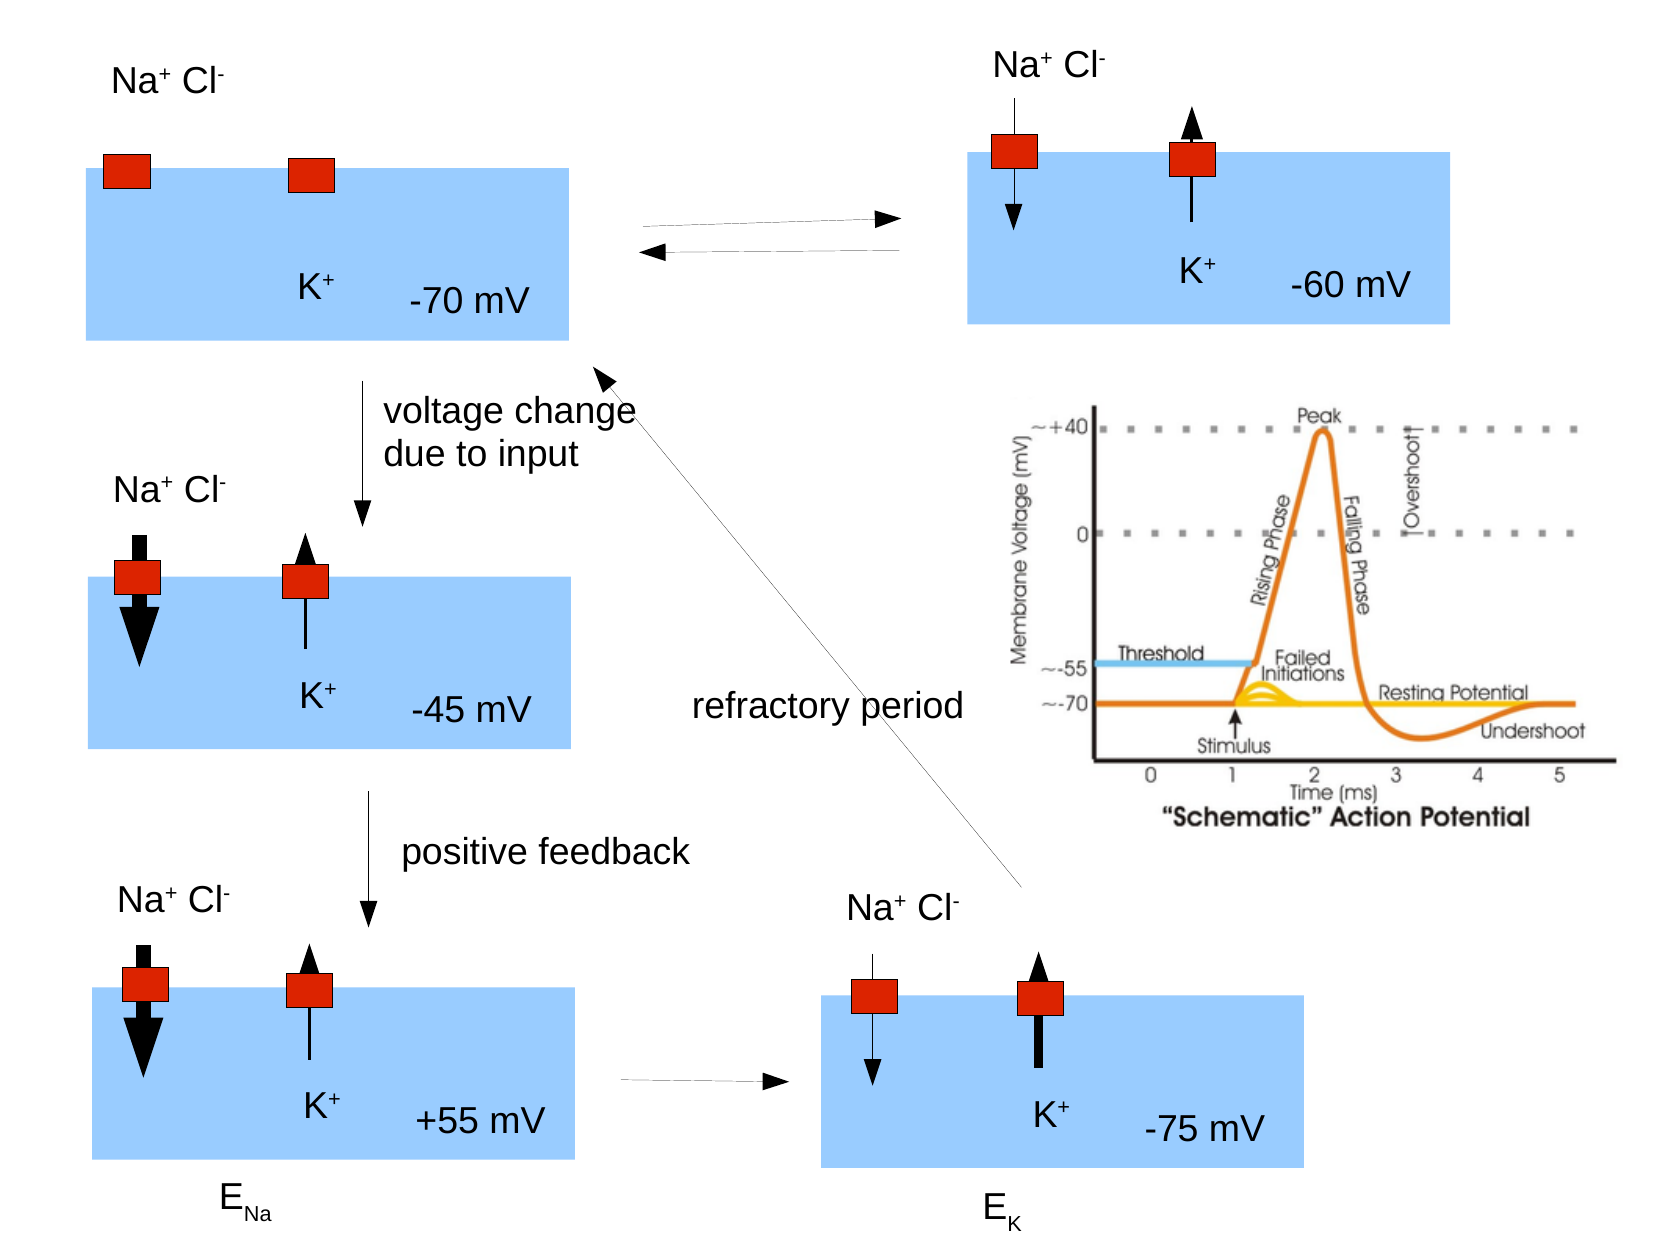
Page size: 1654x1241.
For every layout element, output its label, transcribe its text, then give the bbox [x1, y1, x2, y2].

text_box K+ [282, 258, 350, 331]
text_box -75 mV [1129, 1099, 1281, 1157]
text_box K+ [1017, 1085, 1086, 1158]
text_box Na+ Cl- [102, 871, 246, 929]
text_box [821, 979, 1304, 1168]
text_box [92, 967, 575, 1160]
text_box Na+ Cl- [96, 52, 240, 109]
text_box positive feedback [386, 823, 706, 881]
text_box Na+ Cl- [977, 36, 1121, 93]
text_box K+ [284, 667, 352, 740]
text_box [87, 560, 571, 750]
text_box voltage change due to input [368, 382, 652, 482]
text_box Na+ Cl- [831, 879, 975, 937]
picture [1003, 396, 1637, 833]
text_box Na+ Cl- [98, 460, 242, 518]
text_box [967, 134, 1451, 325]
text_box -45 mV [396, 681, 547, 738]
text_box K+ [1163, 242, 1232, 315]
text_box [85, 154, 569, 341]
text_box -60 mV [1275, 256, 1427, 314]
text_box +55 mV [400, 1091, 561, 1149]
text_box refractory period [677, 677, 980, 734]
text_box -70 mV [394, 272, 545, 330]
text_box EK [967, 1177, 1088, 1241]
text_box ENa [204, 1167, 319, 1234]
text_box K+ [288, 1077, 356, 1150]
